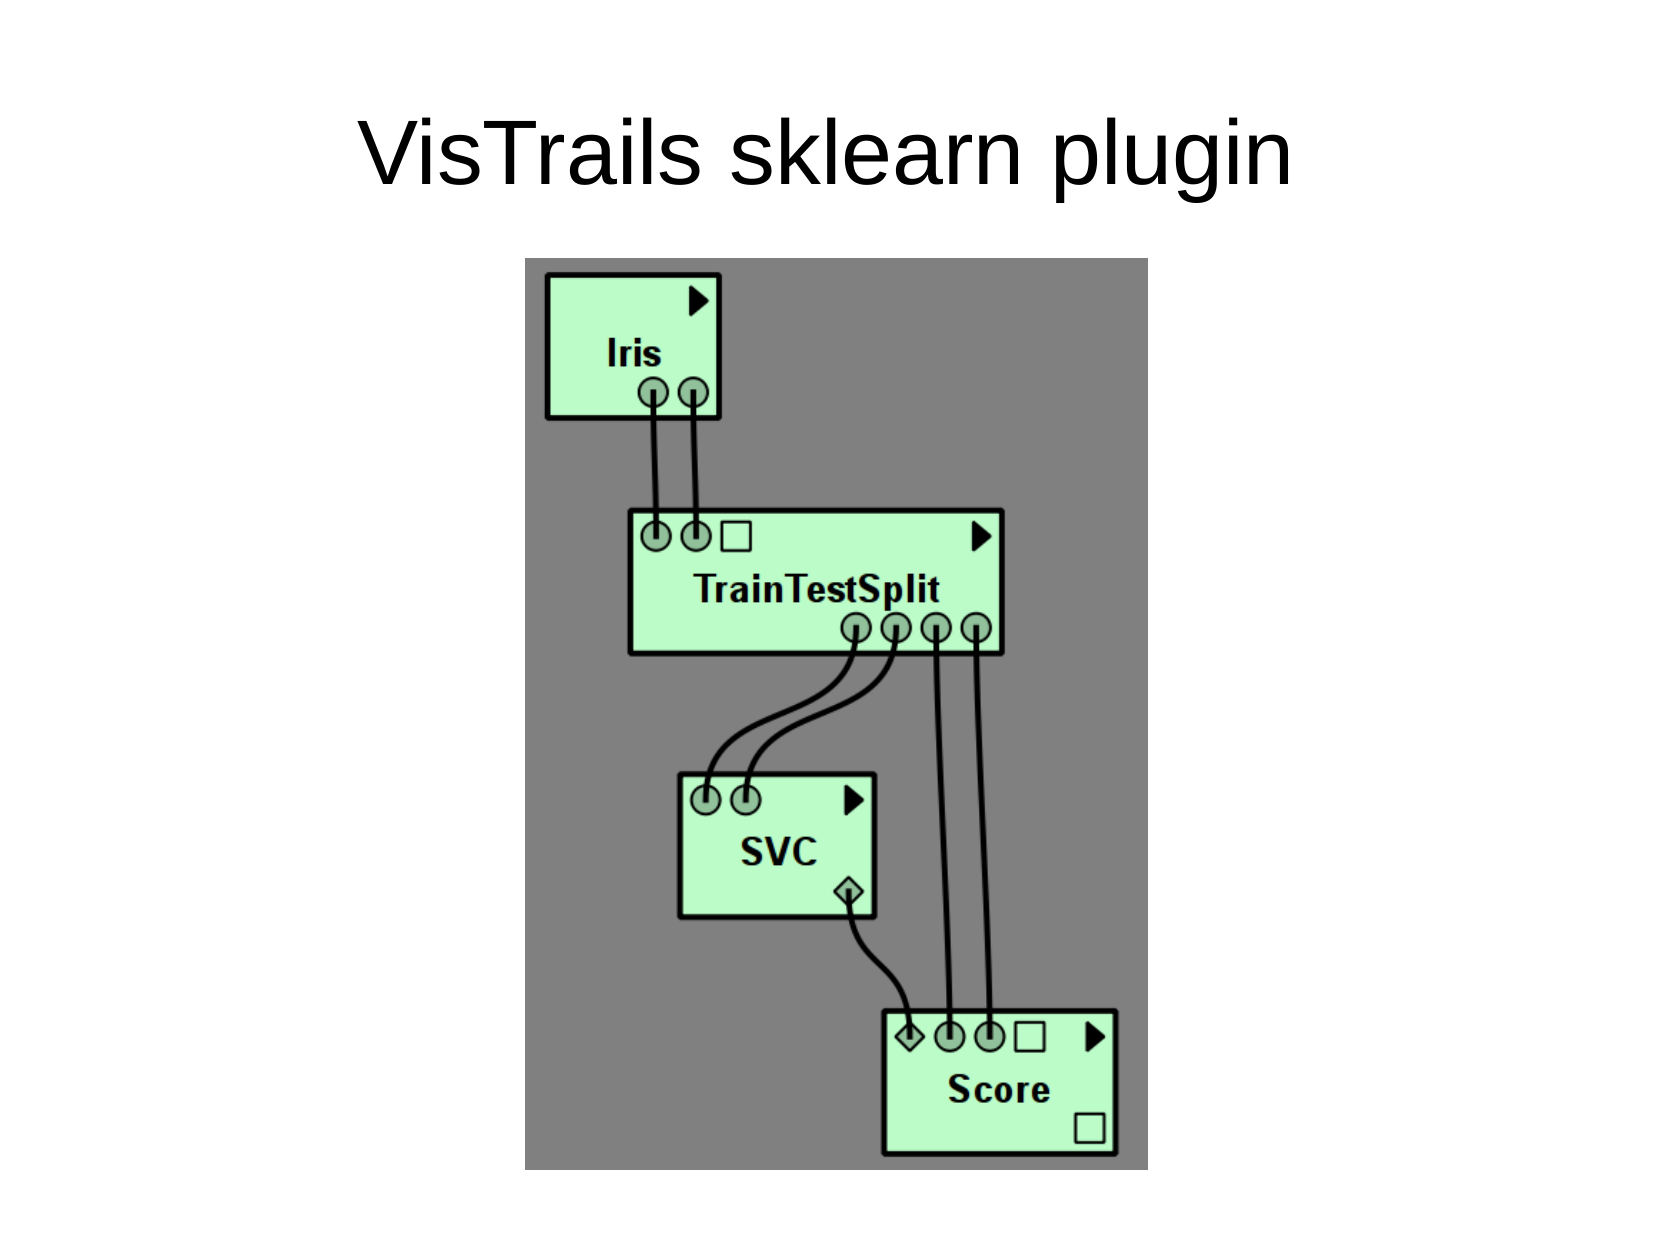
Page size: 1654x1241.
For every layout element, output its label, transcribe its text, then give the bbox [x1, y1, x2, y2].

title VisTrails sklearn plugin [82, 49, 1571, 257]
picture [525, 258, 1148, 1171]
